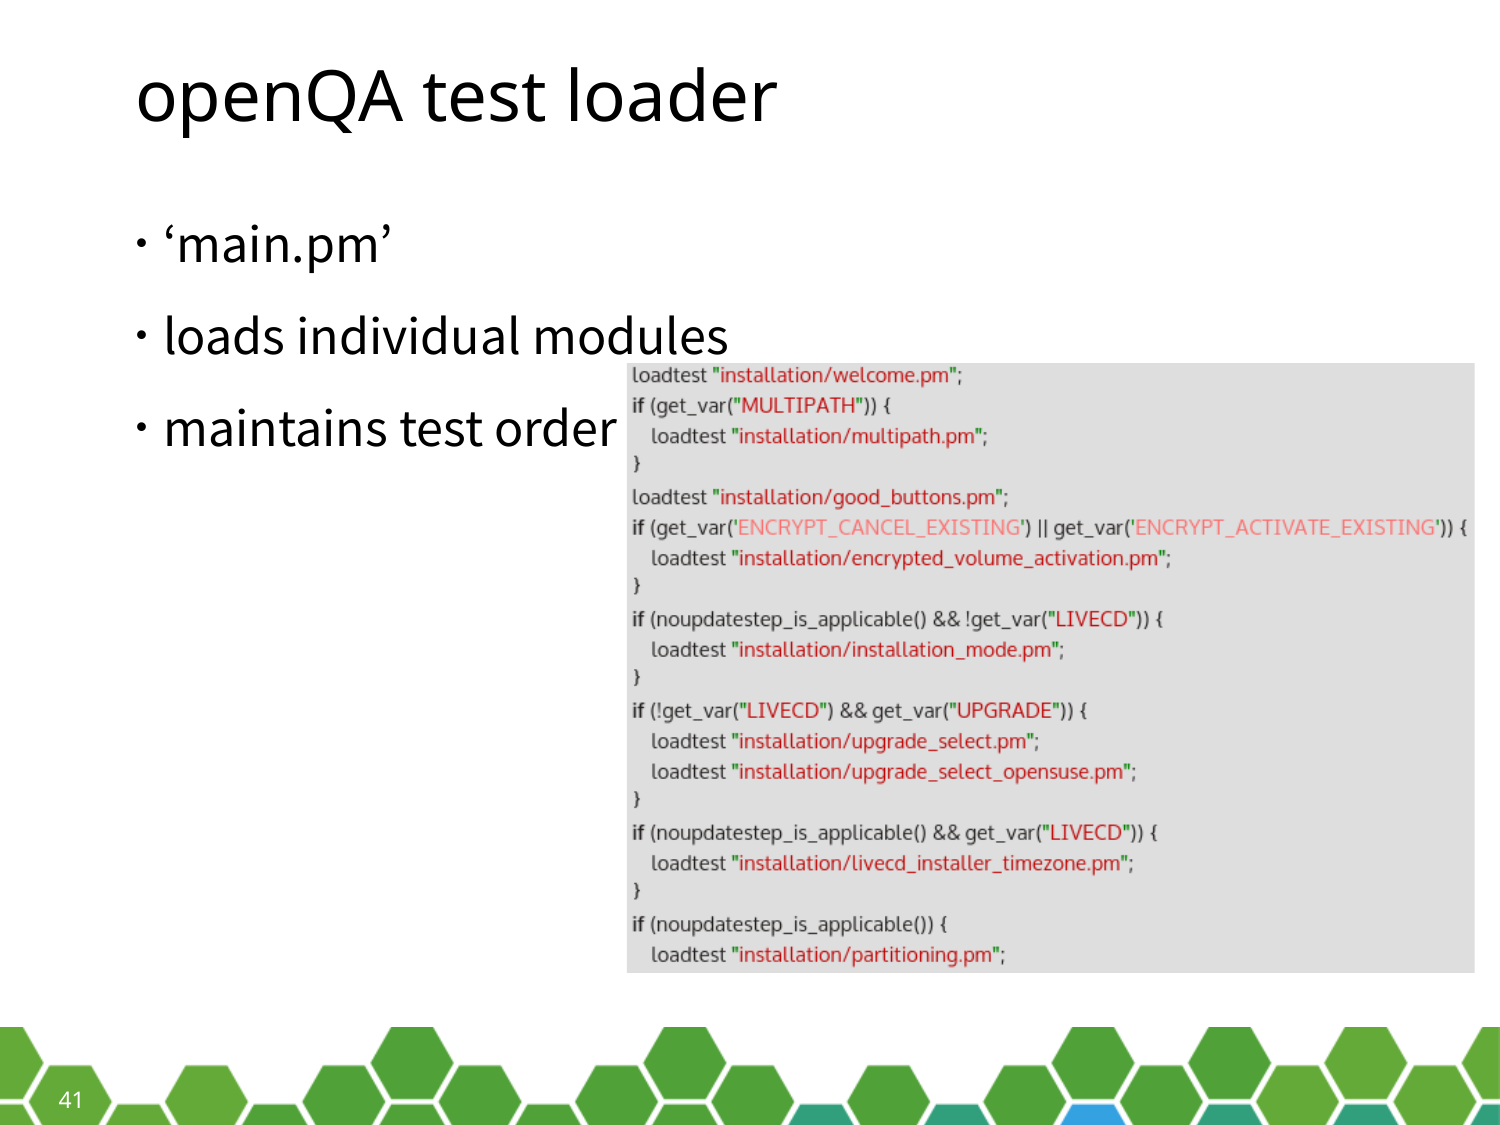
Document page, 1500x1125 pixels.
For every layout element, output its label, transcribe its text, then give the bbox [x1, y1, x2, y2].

picture [626, 363, 1475, 973]
list ‘main.pm’ loads individual modules maintains test order [135, 208, 817, 862]
picture [0, 1027, 1500, 1125]
title openQA test loader [135, 12, 1372, 175]
